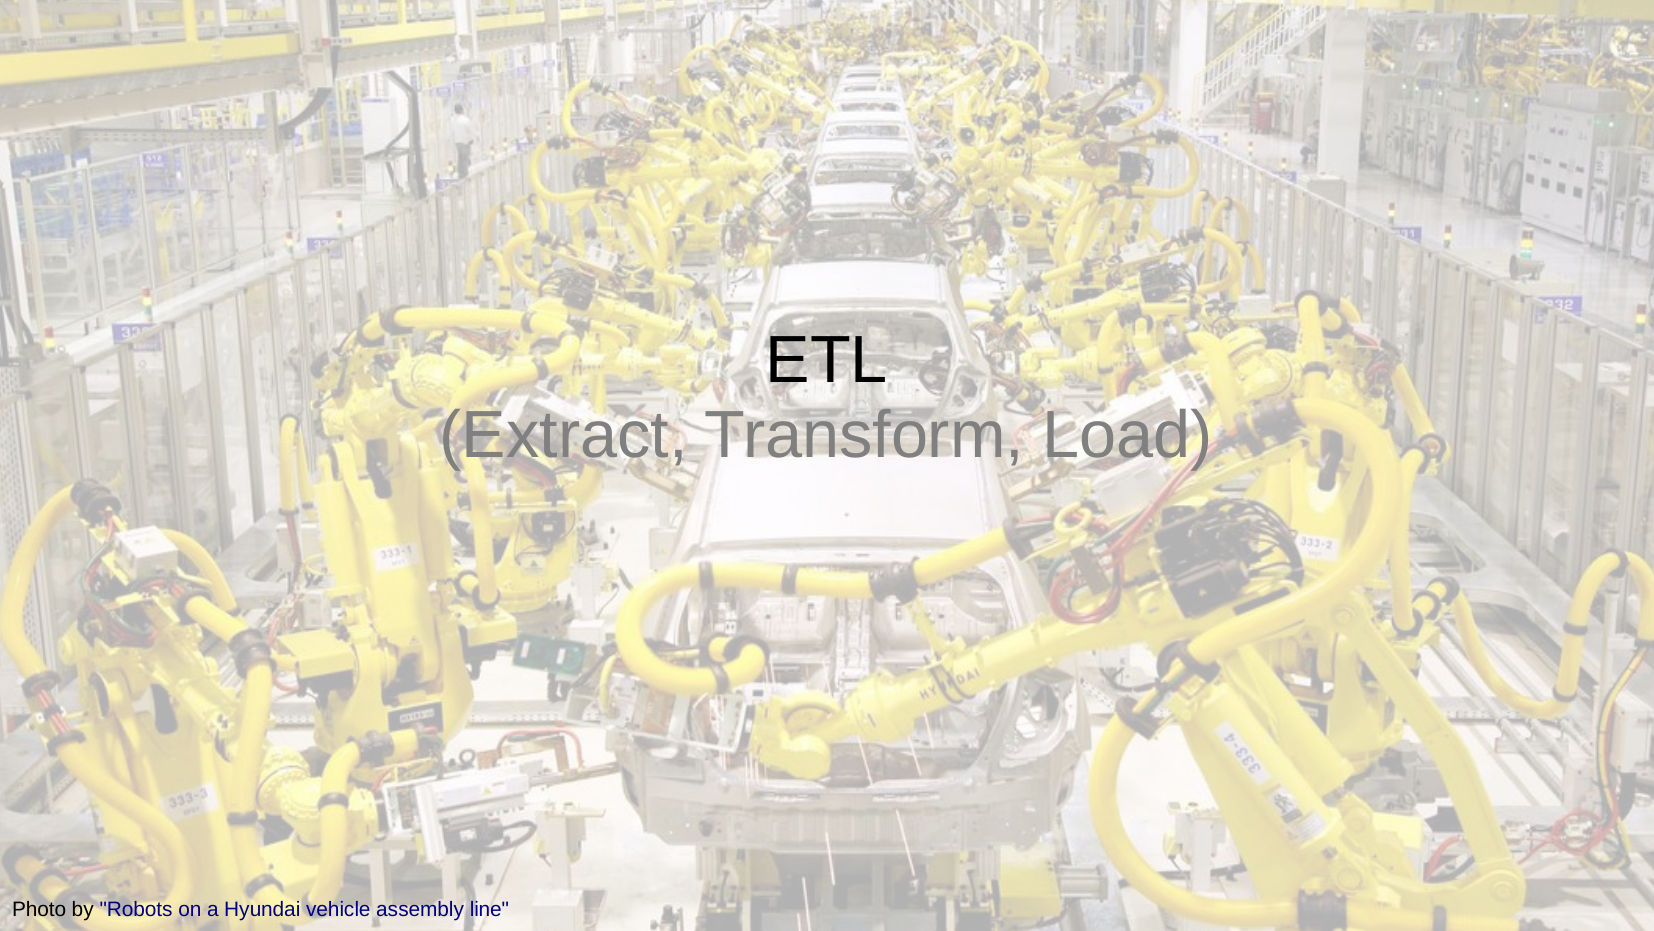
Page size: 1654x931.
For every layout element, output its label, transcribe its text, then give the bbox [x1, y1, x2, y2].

text_box Photo by "Robots on a Hyundai vehicle assembly line" [0, 890, 541, 931]
subtitle ETL (Extract, Transform, Load) [82, 37, 1571, 757]
picture [0, 0, 1654, 931]
